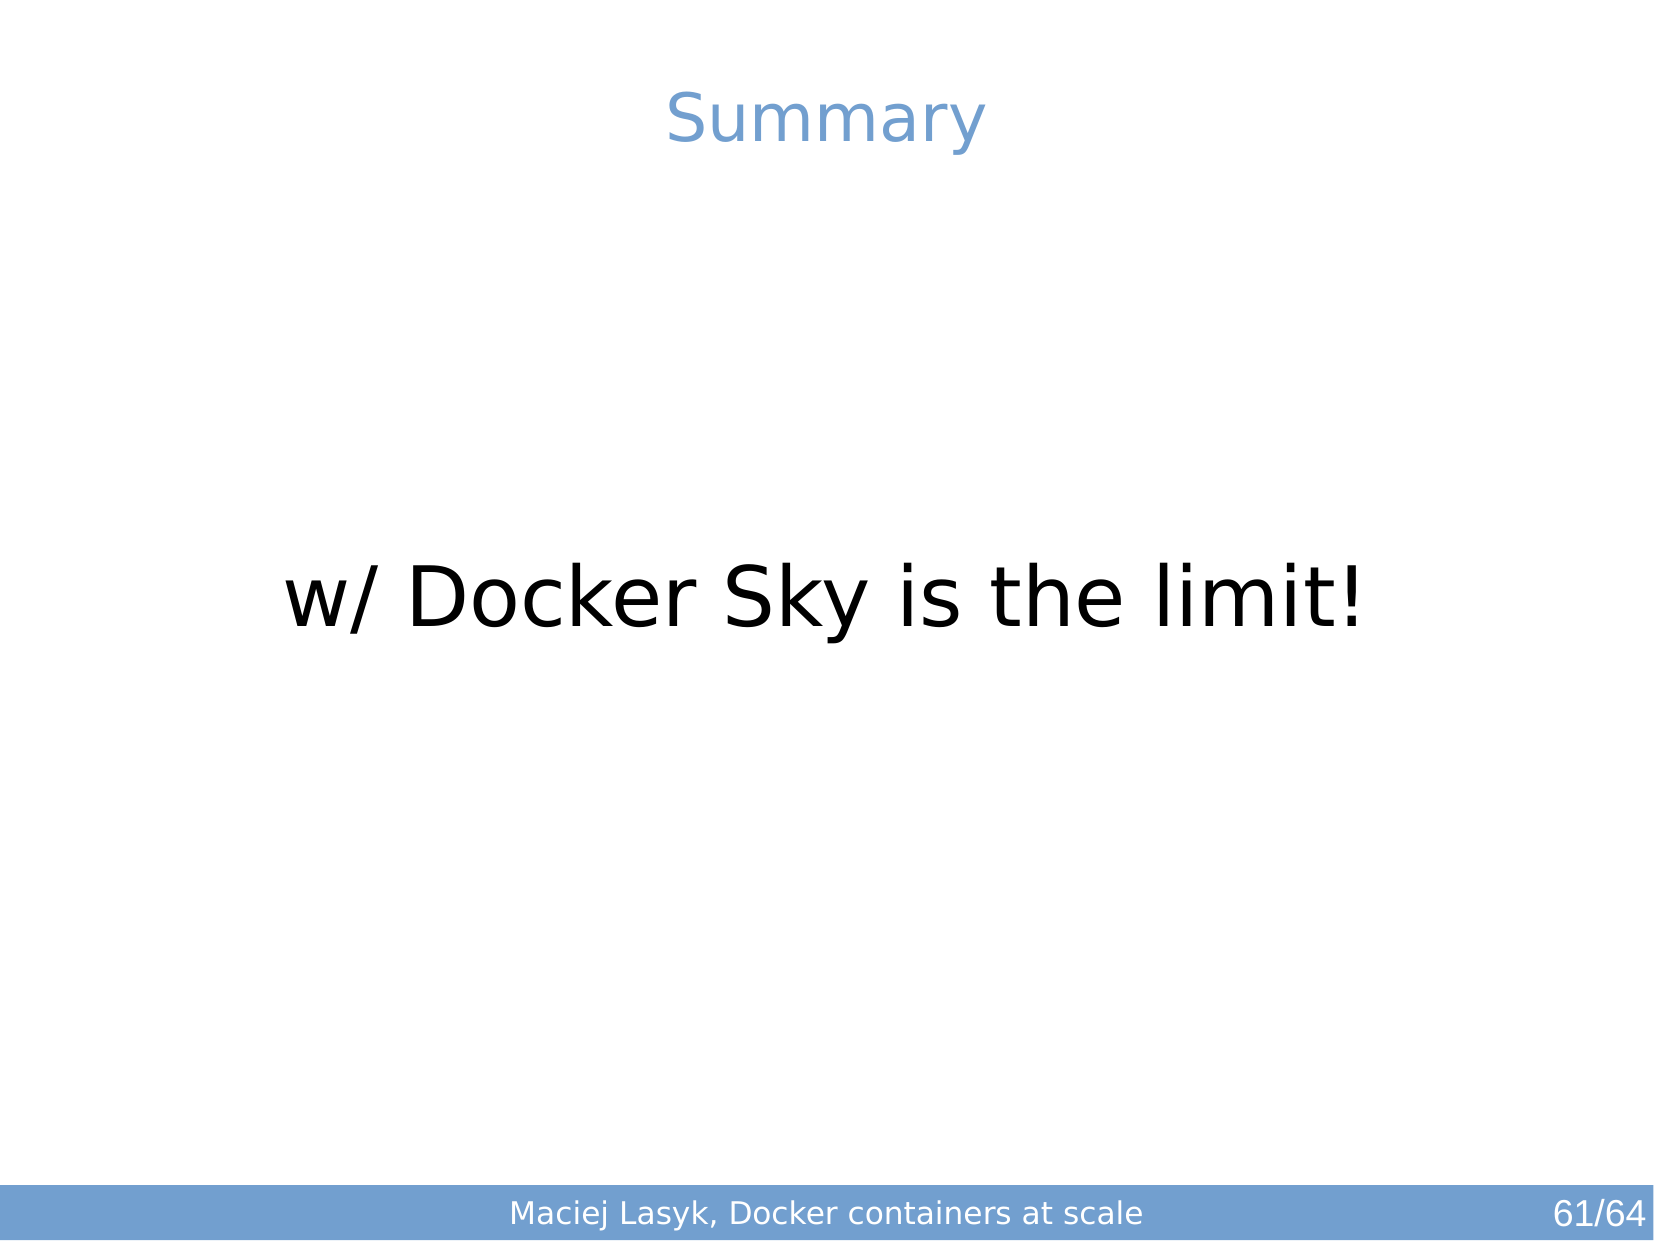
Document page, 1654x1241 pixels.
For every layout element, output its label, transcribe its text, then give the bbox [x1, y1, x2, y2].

text_box 61/64 [1527, 1185, 1654, 1241]
text_box [0, 1185, 1527, 1241]
text_box w/ Docker Sky is the limit! [268, 542, 1386, 847]
text_box Maciej Lasyk, Docker containers at scale [494, 1188, 1160, 1240]
text_box Summary [650, 72, 1003, 166]
